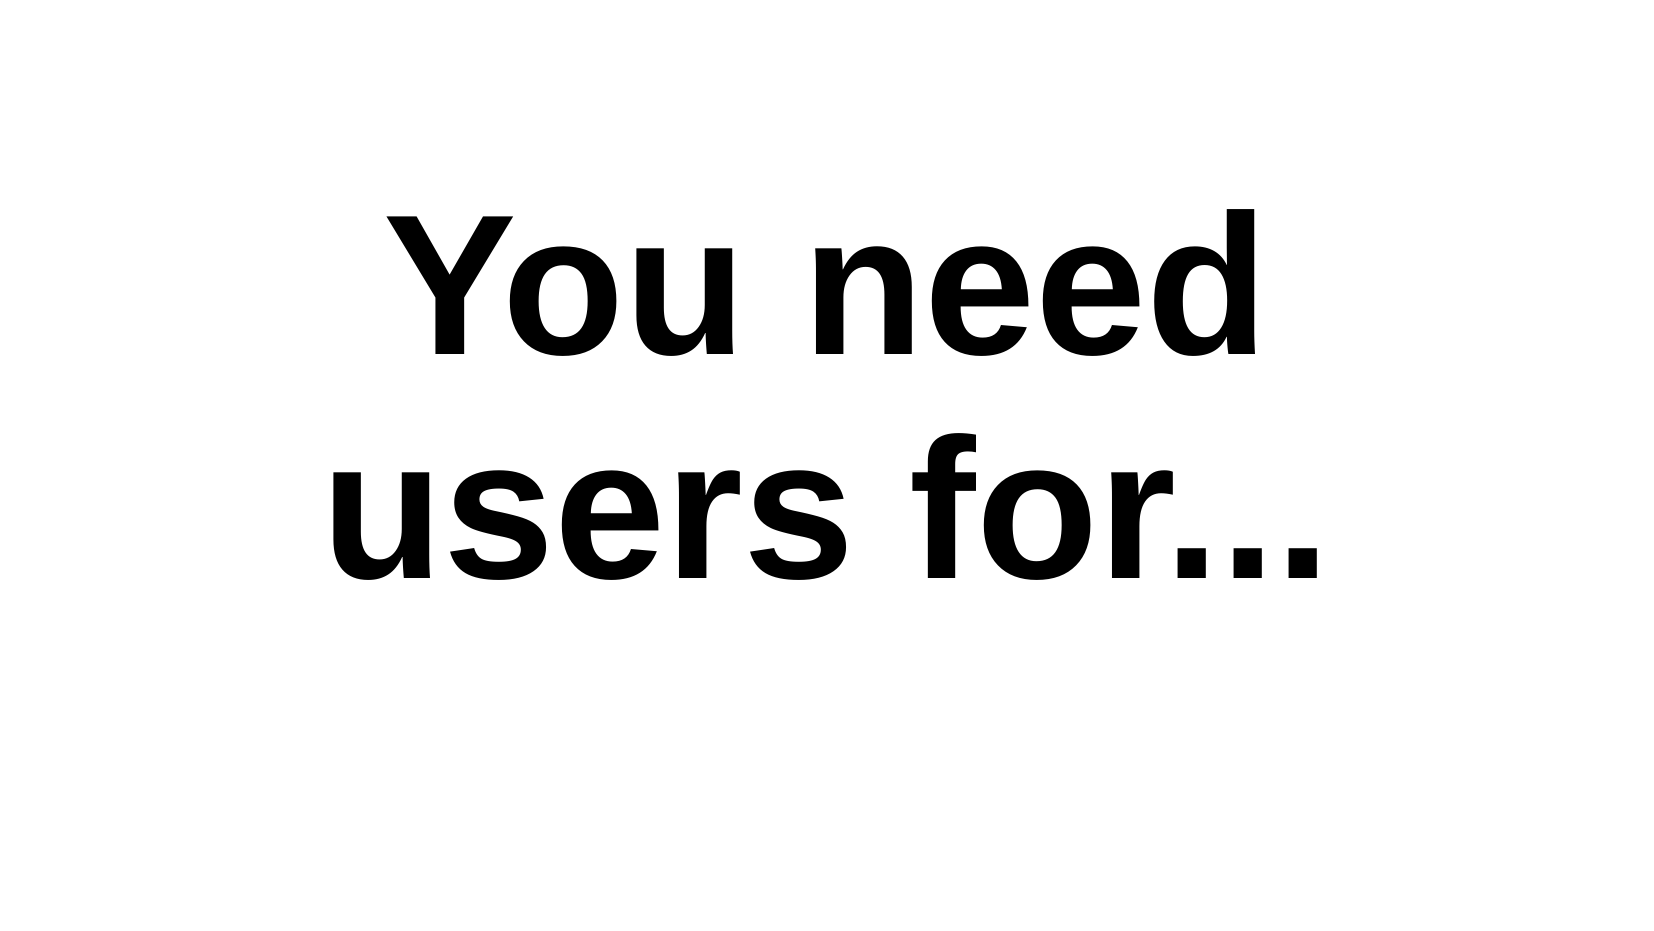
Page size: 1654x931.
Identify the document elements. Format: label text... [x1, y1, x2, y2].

subtitle You need users for... [82, 37, 1571, 757]
